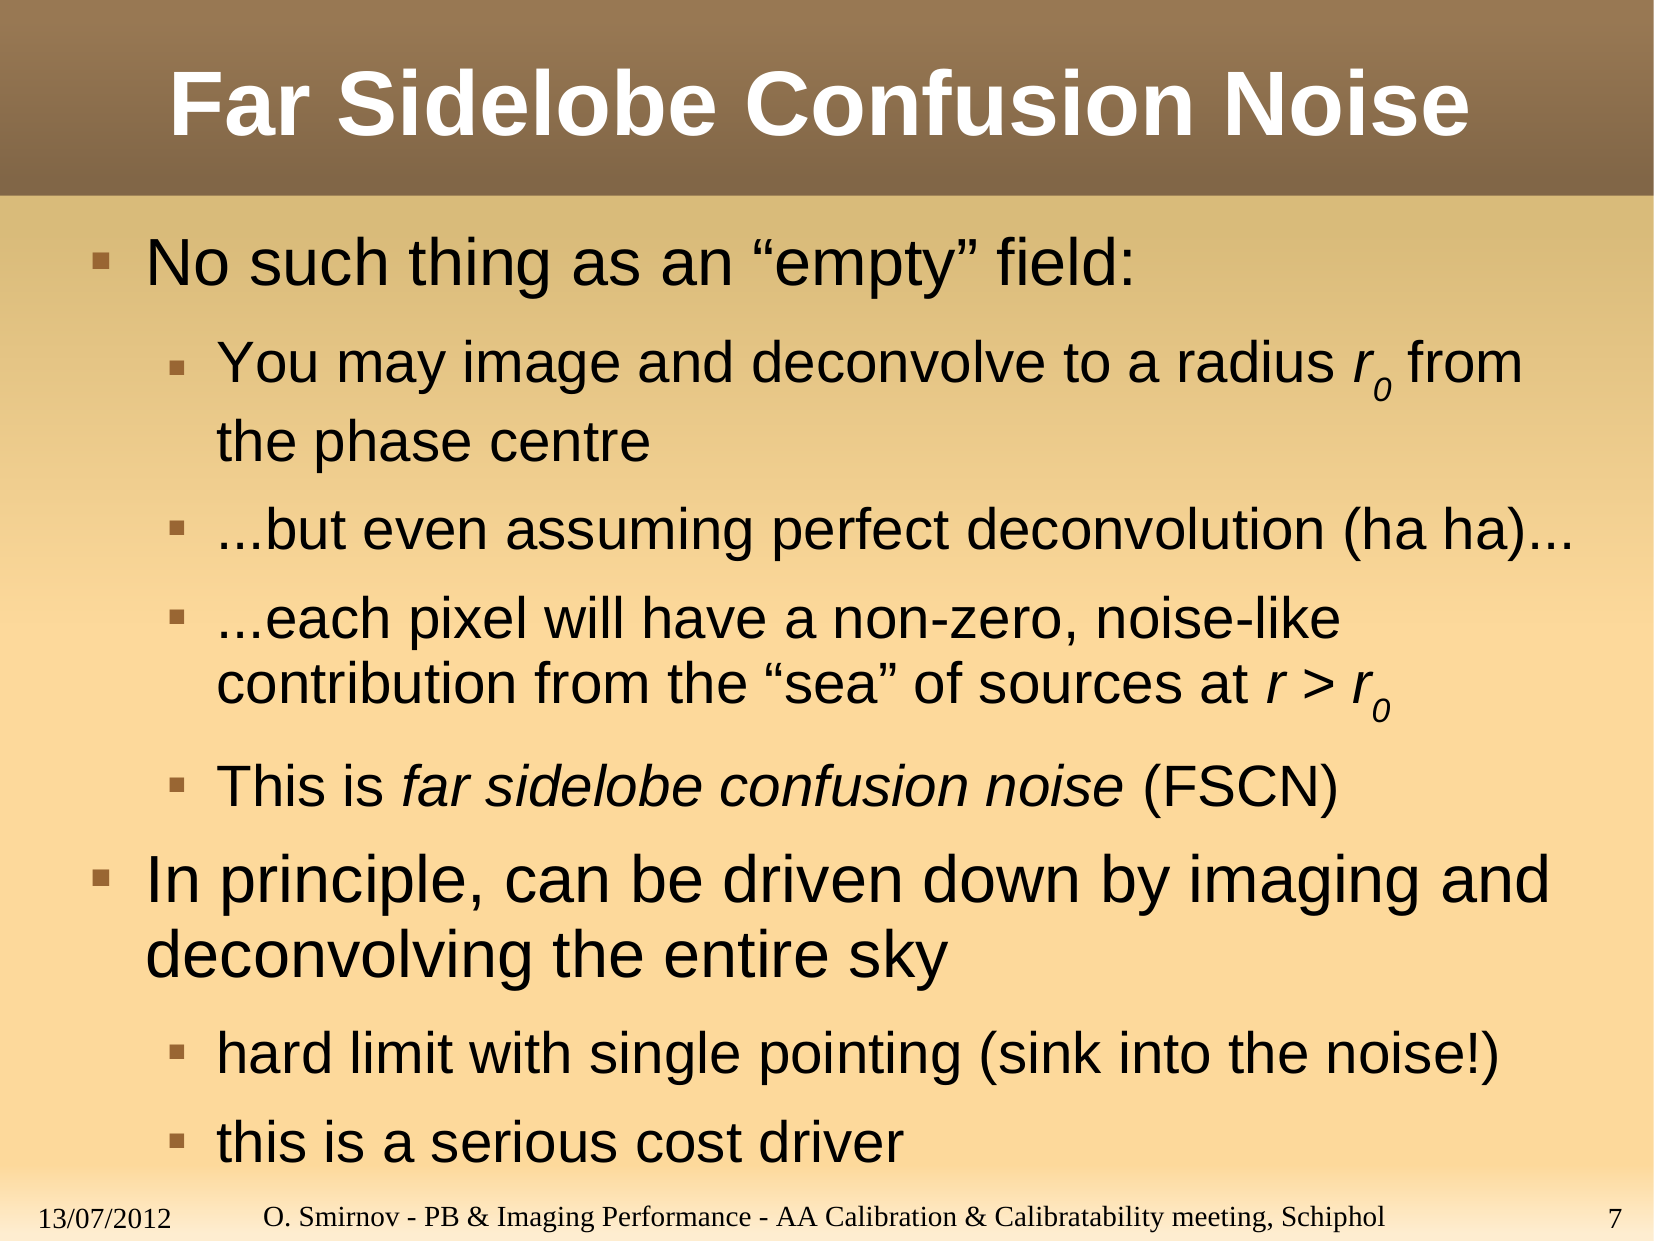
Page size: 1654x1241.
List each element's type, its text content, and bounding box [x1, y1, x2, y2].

list No such thing as an “empty” field: You may image and deconvolve to a radius r0 from the phase centre ...but even assuming perfect deconvolution (ha ha)... ...each pixel will have a non-zero, noise-like contribution from the “sea” of sources at r > r0 This is far sidelobe confusion noise (FSCN) In principle, can be driven down by imaging and deconvolving the entire sky hard limit with single pointing (sink into the noise!) this is a serious cost driver [75, 225, 1606, 1175]
picture [0, 0, 1654, 1241]
title Far Sidelobe Confusion Noise [76, 0, 1565, 208]
